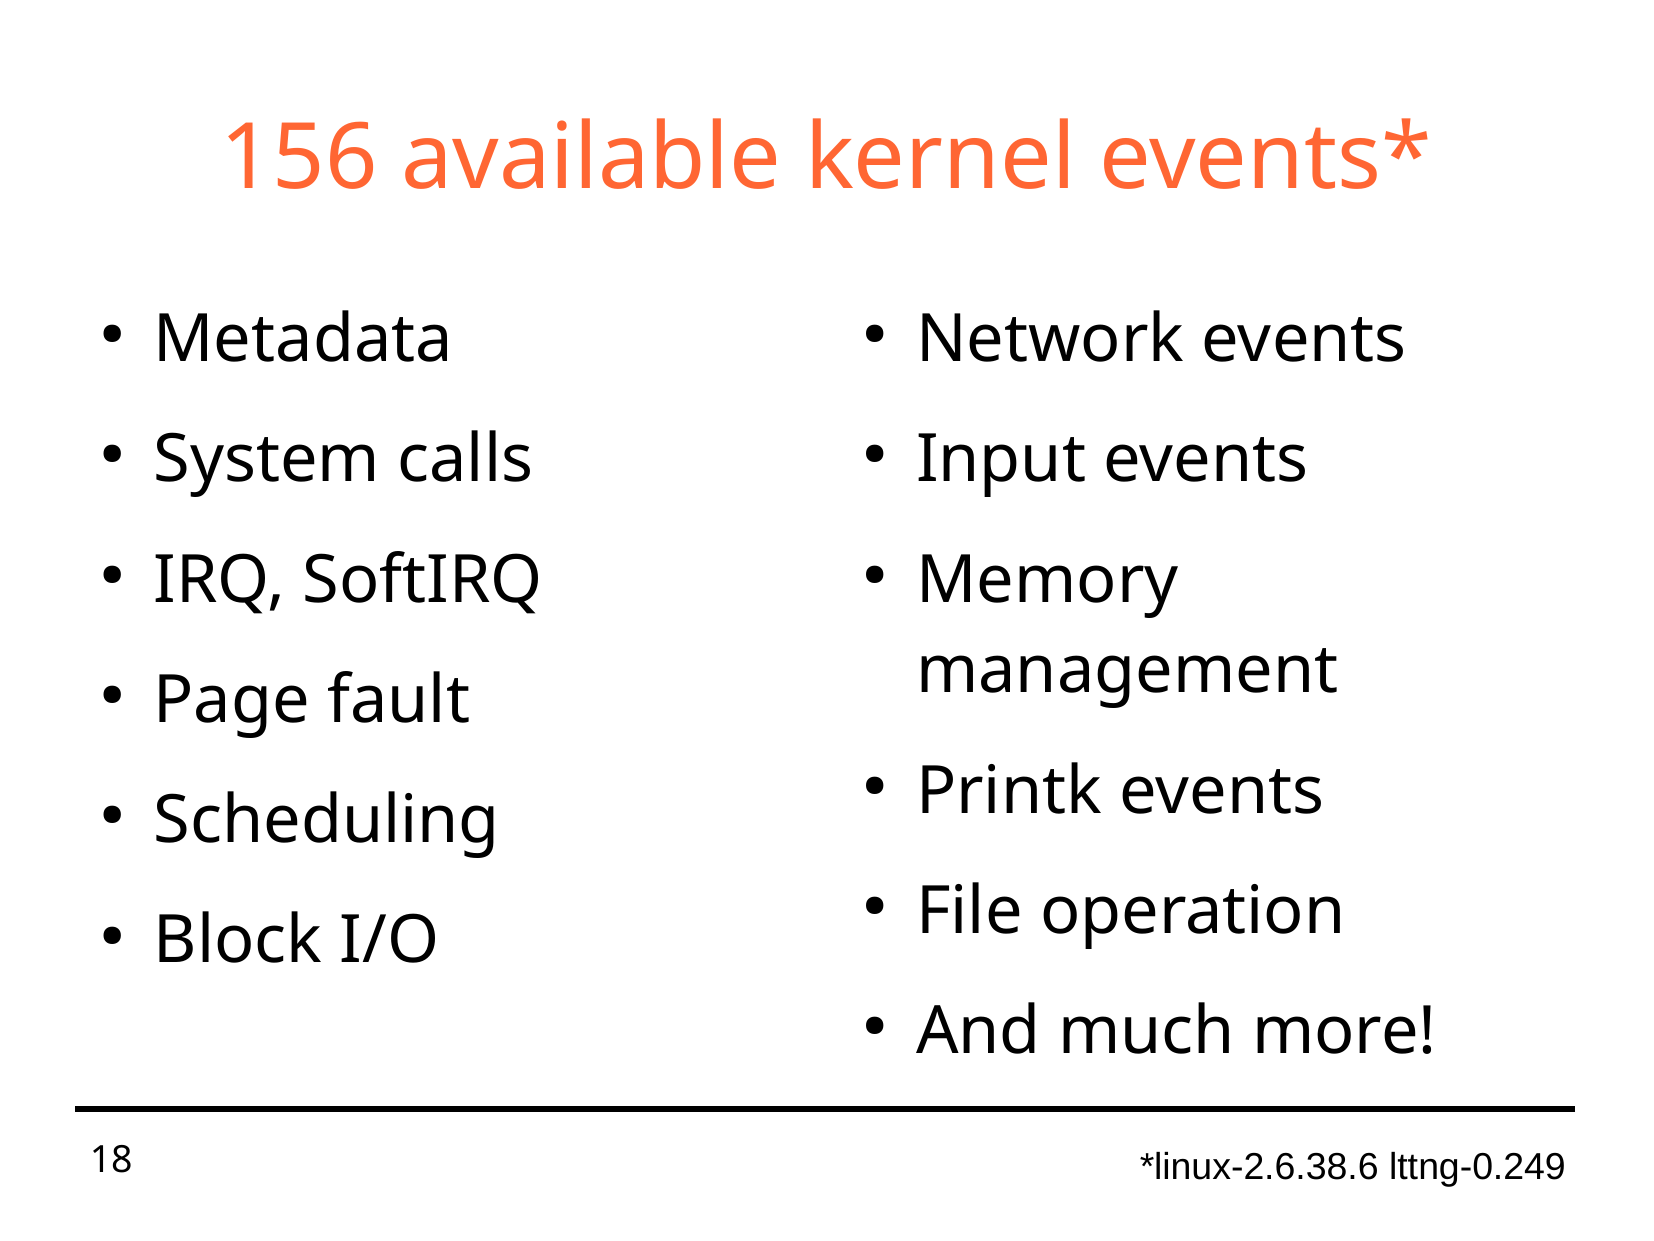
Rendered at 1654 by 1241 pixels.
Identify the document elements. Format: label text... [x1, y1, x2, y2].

list Metadata System calls IRQ, SoftIRQ Page fault Scheduling Block I/O [82, 290, 809, 1109]
text_box *linux-2.6.38.6 lttng-0.249 [1125, 1138, 1580, 1201]
title 156 available kernel events* [82, 49, 1571, 257]
list Network events Input events Memory management Printk events File operation And much more! [845, 290, 1572, 1109]
